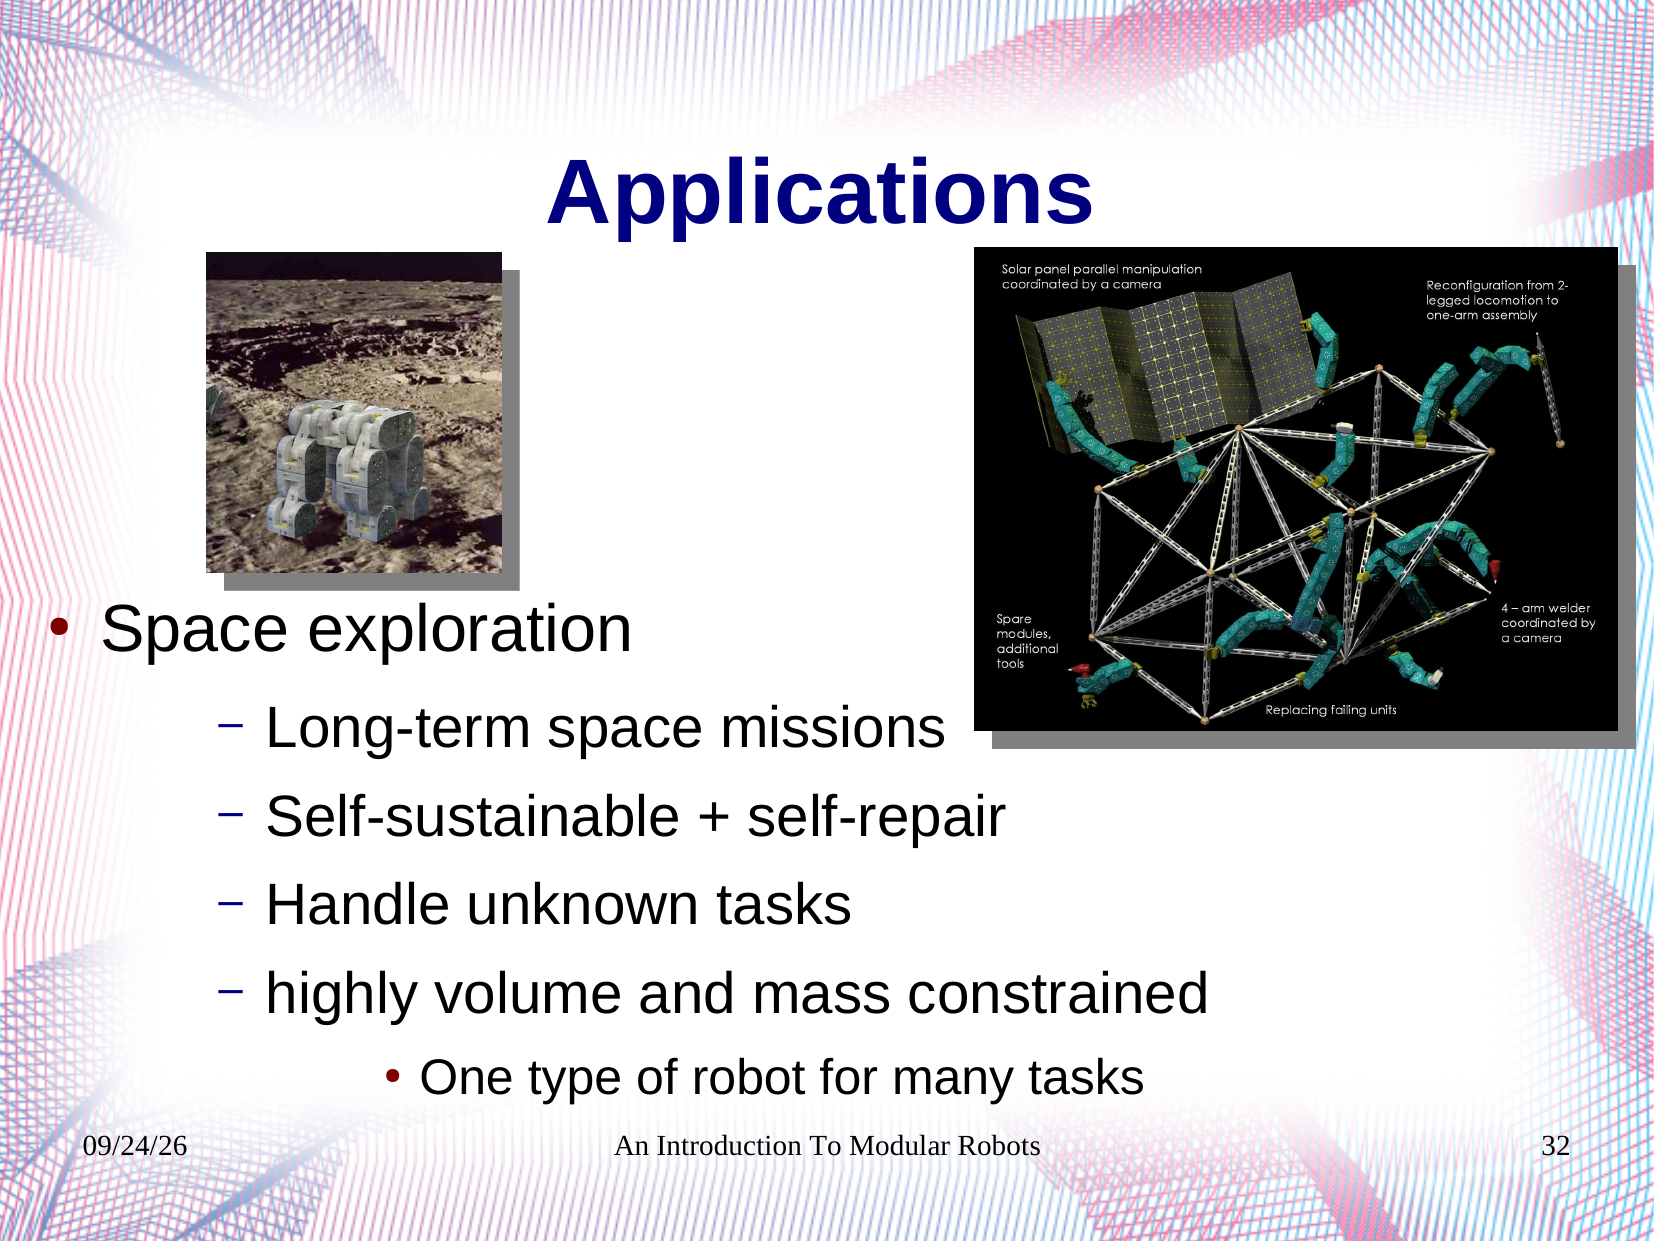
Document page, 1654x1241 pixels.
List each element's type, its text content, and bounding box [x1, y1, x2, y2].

title Applications [76, 88, 1565, 296]
list Space exploration Long-term space missions Self-sustainable + self-repair Handle unknown tasks highly volume and mass constrained One type of robot for many tasks [29, 590, 1518, 1105]
picture [0, 0, 1654, 1241]
